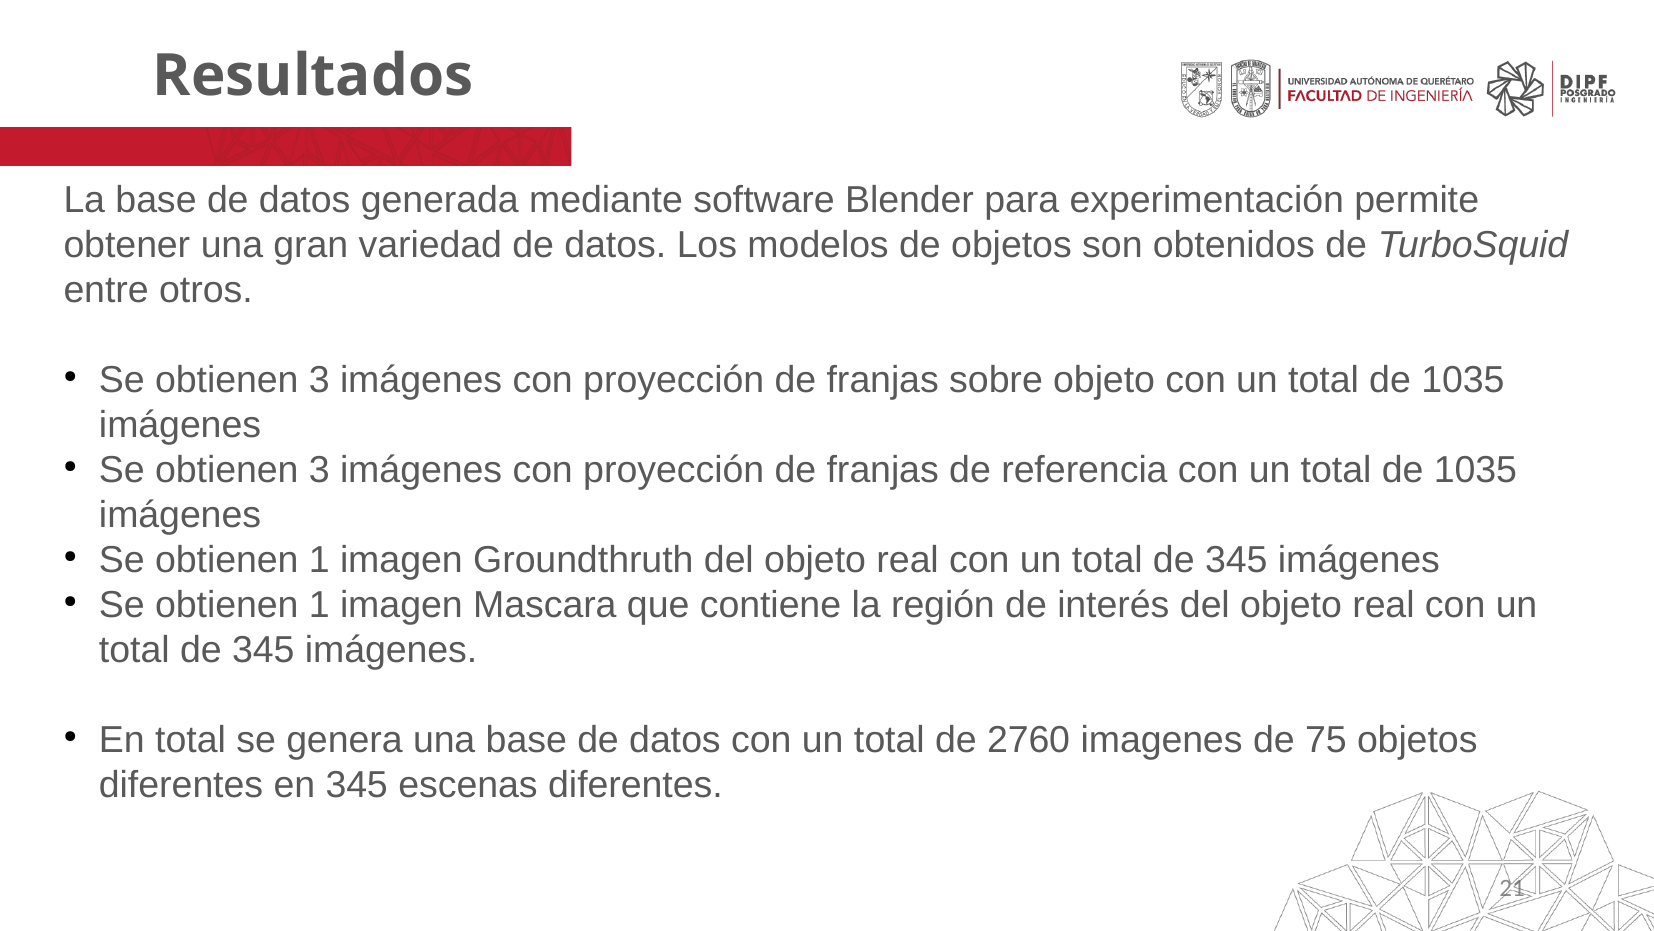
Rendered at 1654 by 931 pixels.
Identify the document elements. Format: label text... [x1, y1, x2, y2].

picture [1176, 54, 1620, 133]
text_box La base de datos generada mediante software Blender para experimentación permite obtener una gran variedad de datos. Los modelos de objetos son obtenidos de TurboSquid entre otros. Se obtienen 3 imágenes con proyección de franjas sobre objeto con un total de 1035 imágenes Se obtienen 3 imágenes con proyección de franjas de referencia con un total de 1035 imágenes Se obtienen 1 imagen Groundthruth del objeto real con un total de 345 imágenes Se obtienen 1 imagen Mascara que contiene la región de interés del objeto real con un total de 345 imágenes. En total se genera una base de datos con un total de 2760 imagenes de 75 objetos diferentes en 345 escenas diferentes. [48, 167, 1612, 813]
picture [0, 127, 572, 166]
picture [1257, 781, 1654, 931]
text_box Resultados [54, 11, 572, 127]
